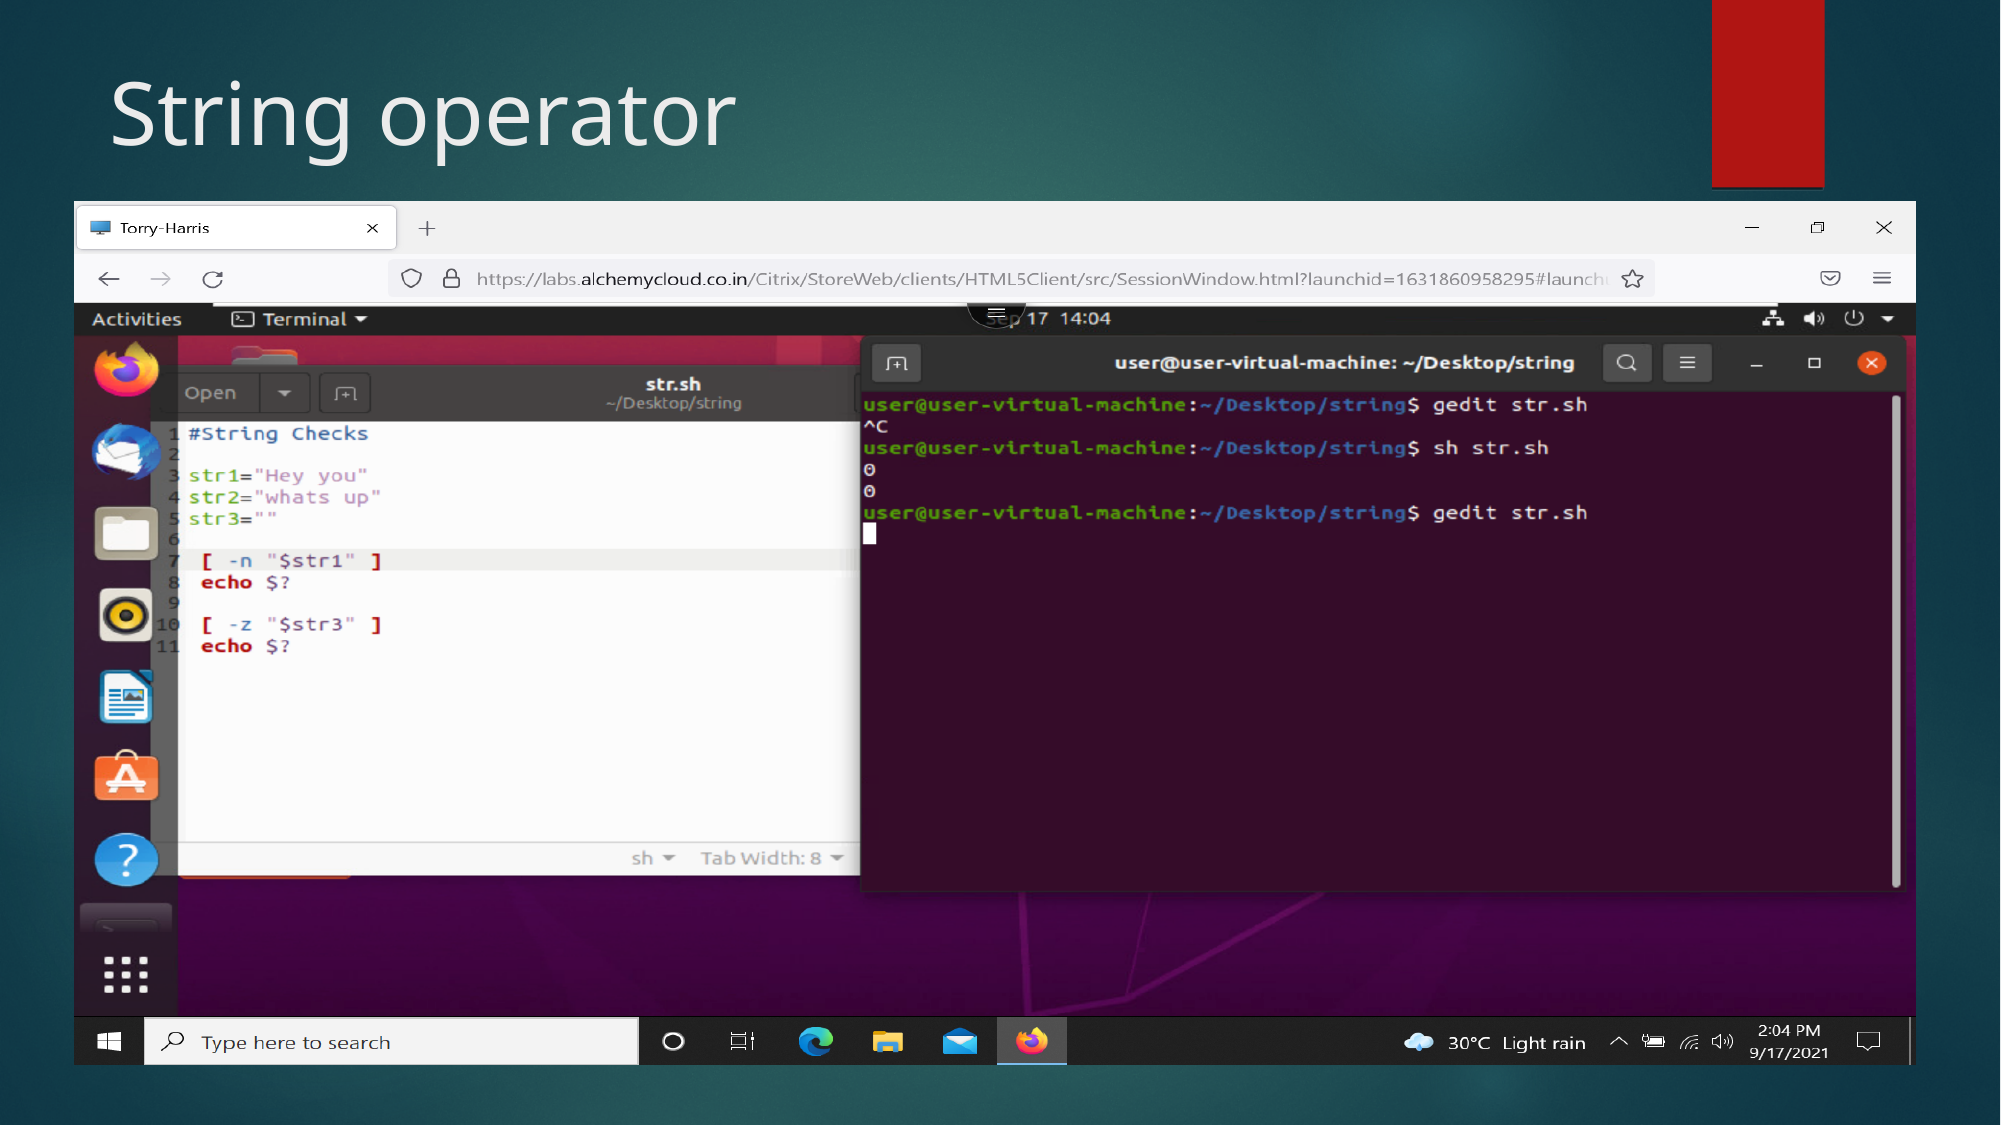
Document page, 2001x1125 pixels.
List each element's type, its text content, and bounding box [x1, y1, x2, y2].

picture [0, 0, 2001, 1125]
title String operator [94, 50, 1637, 201]
